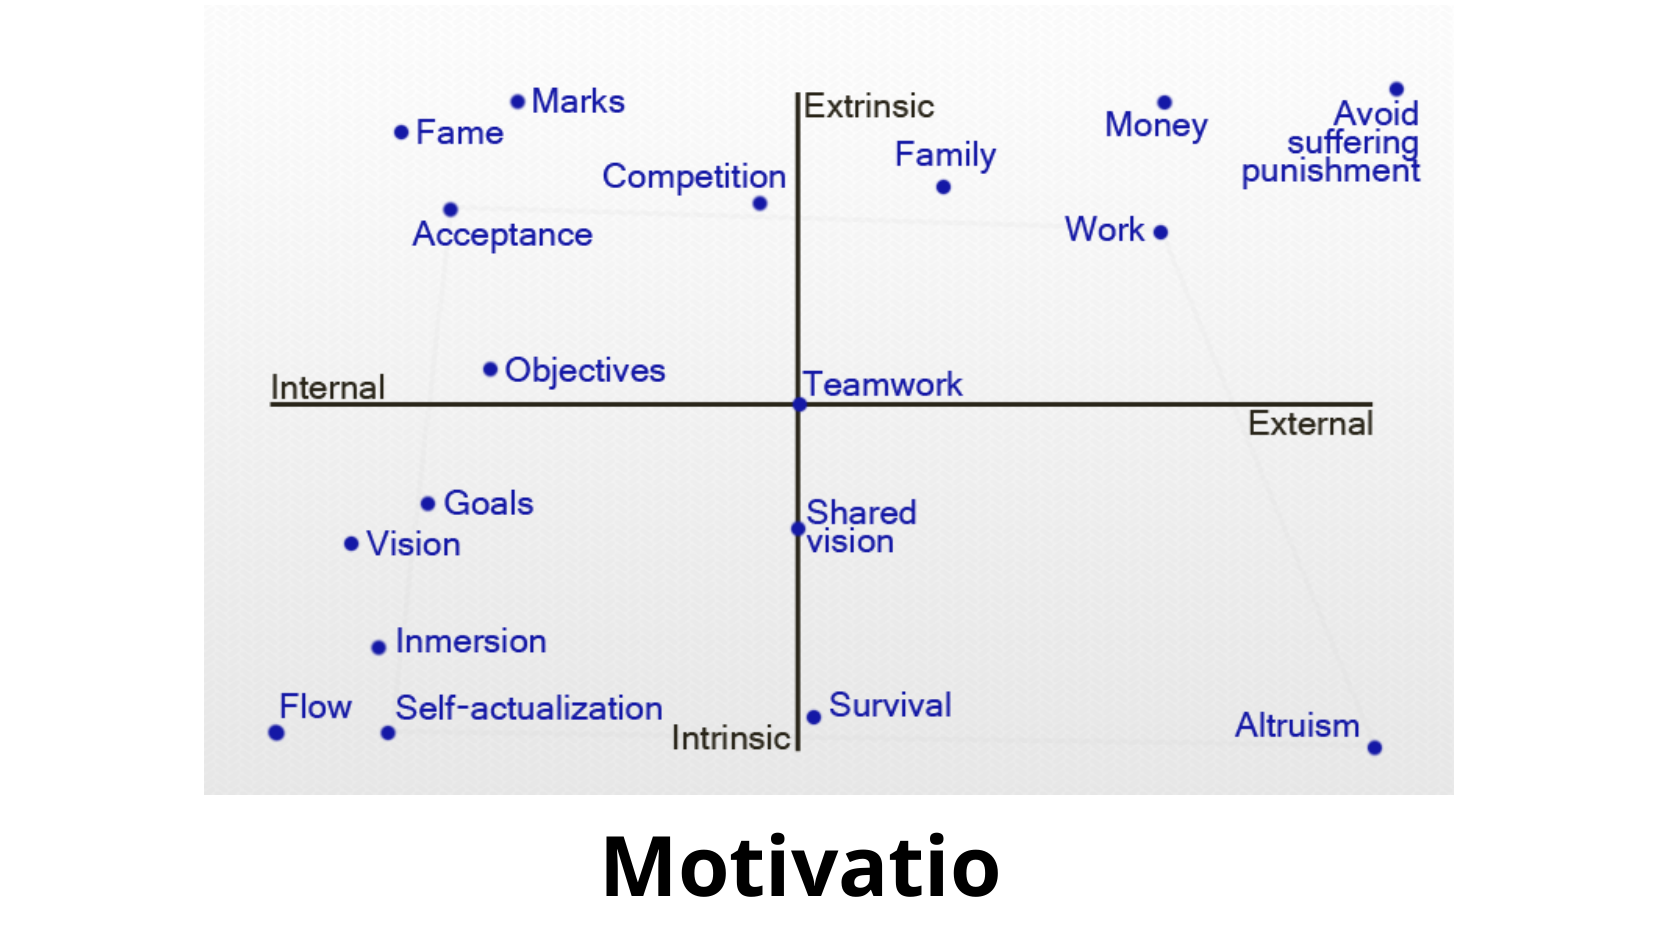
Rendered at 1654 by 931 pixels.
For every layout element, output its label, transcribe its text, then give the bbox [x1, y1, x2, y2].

picture [204, 5, 1454, 795]
text_box Motivation [585, 800, 1066, 931]
